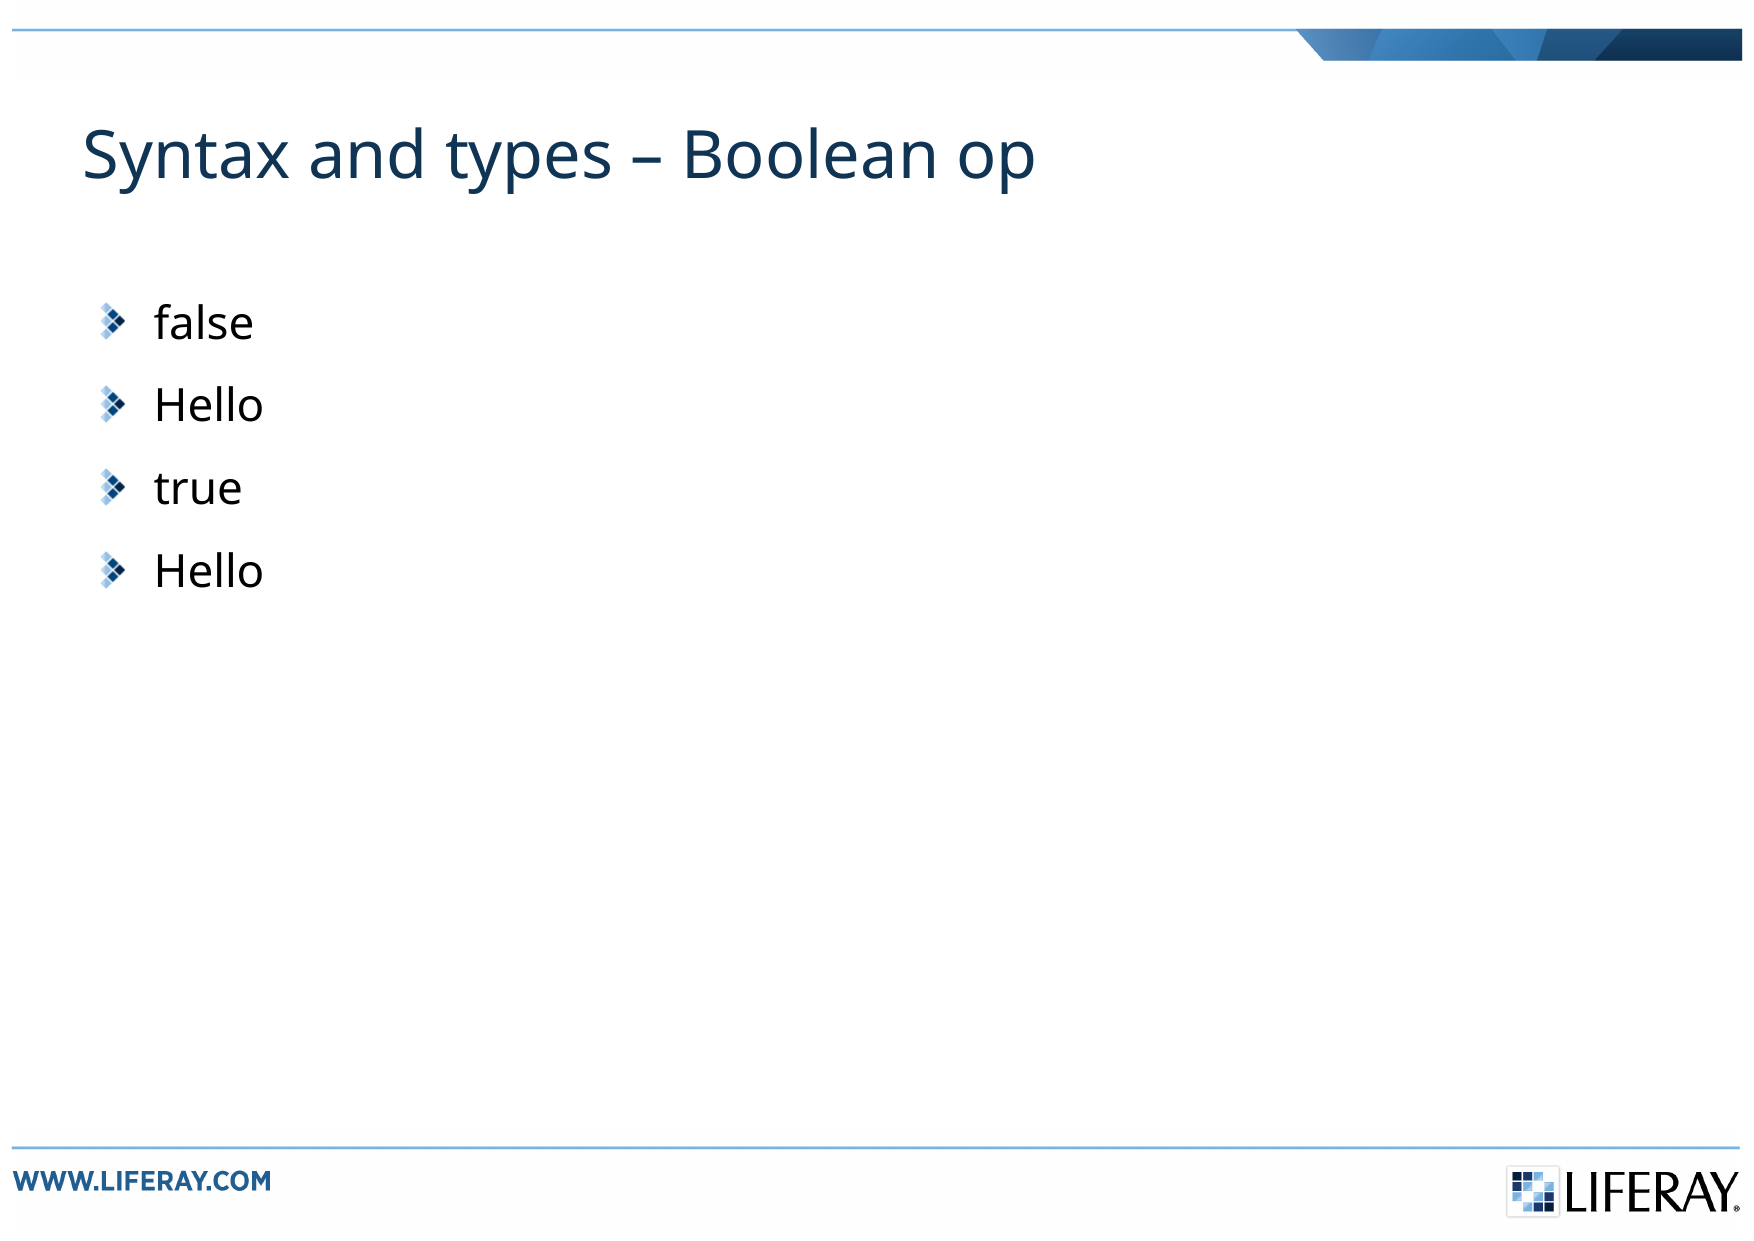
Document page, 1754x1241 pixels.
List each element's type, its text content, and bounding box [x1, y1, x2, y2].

picture [10, 1124, 1741, 1234]
picture [12, 0, 1743, 84]
list false Hello true Hello [82, 290, 1571, 1010]
title Syntax and types – Boolean op [82, 49, 1571, 257]
